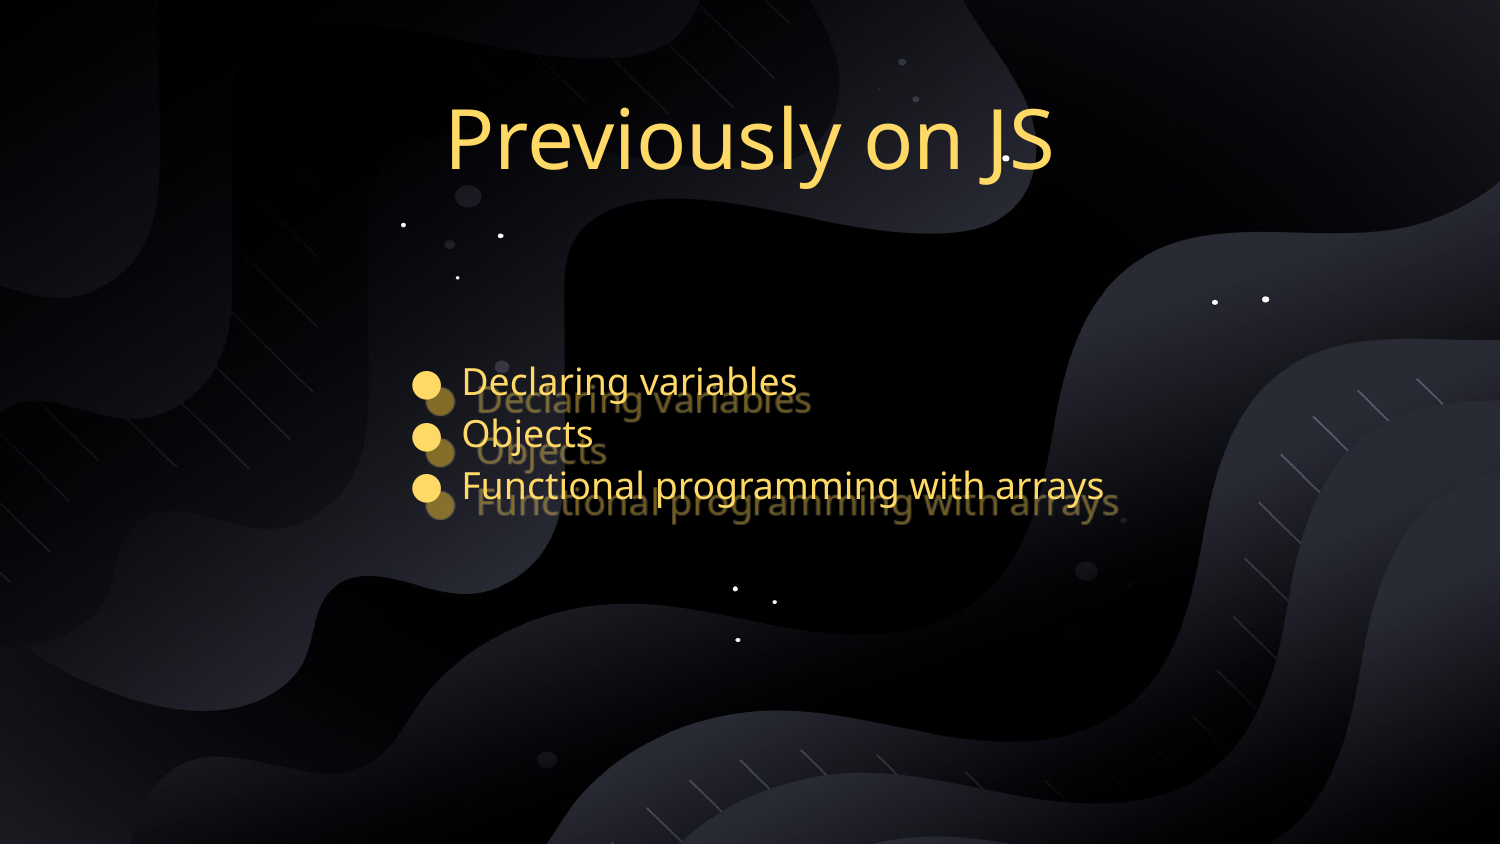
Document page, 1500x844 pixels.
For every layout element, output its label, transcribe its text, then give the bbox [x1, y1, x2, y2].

list Declaring variables Objects Functional programming with arrays [386, 347, 1114, 545]
picture [0, 0, 1500, 844]
title Previously on JS [355, 89, 1145, 183]
